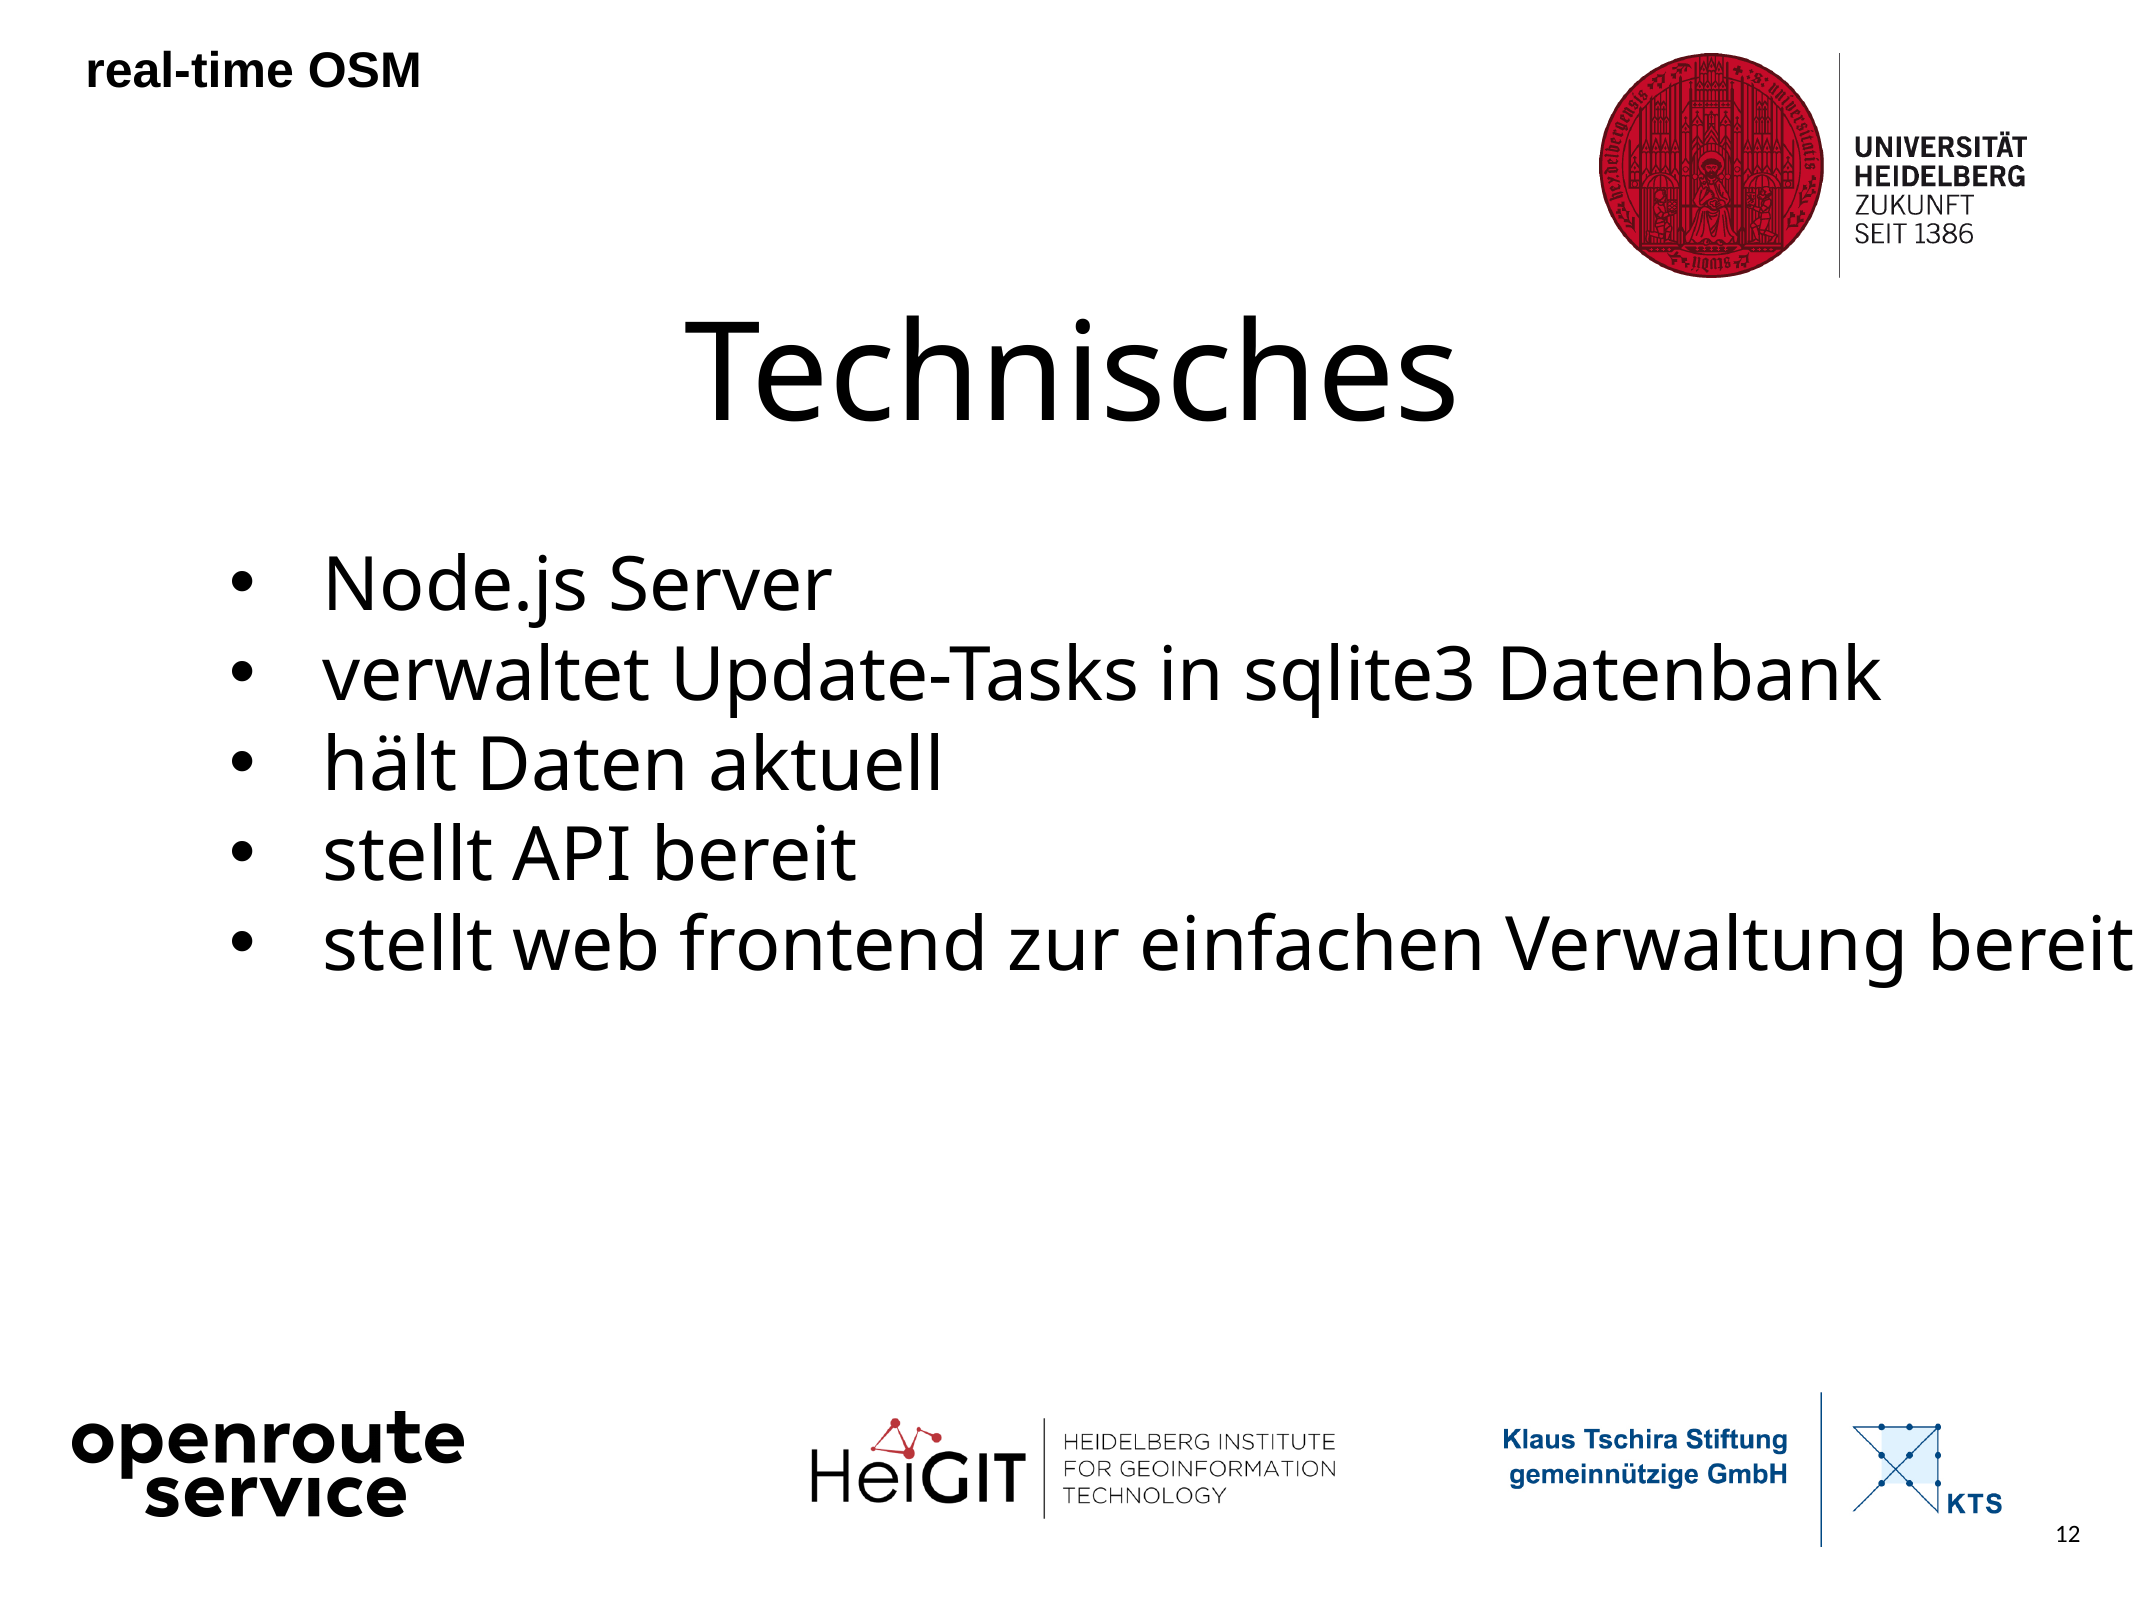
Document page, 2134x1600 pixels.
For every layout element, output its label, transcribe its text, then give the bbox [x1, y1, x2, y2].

picture [72, 1411, 464, 1517]
picture [1474, 1330, 2034, 1597]
text_box real-time OSM [74, 26, 434, 109]
text_box Technisches [676, 274, 1470, 457]
picture [797, 1395, 1349, 1533]
text_box Node.js Server verwaltet Update-Tasks in sqlite3 Datenbank hält Daten aktuell stellt API bereit stellt web frontend zur einfachen Verwaltung bereit [220, 526, 2134, 994]
picture [1599, 53, 2027, 278]
